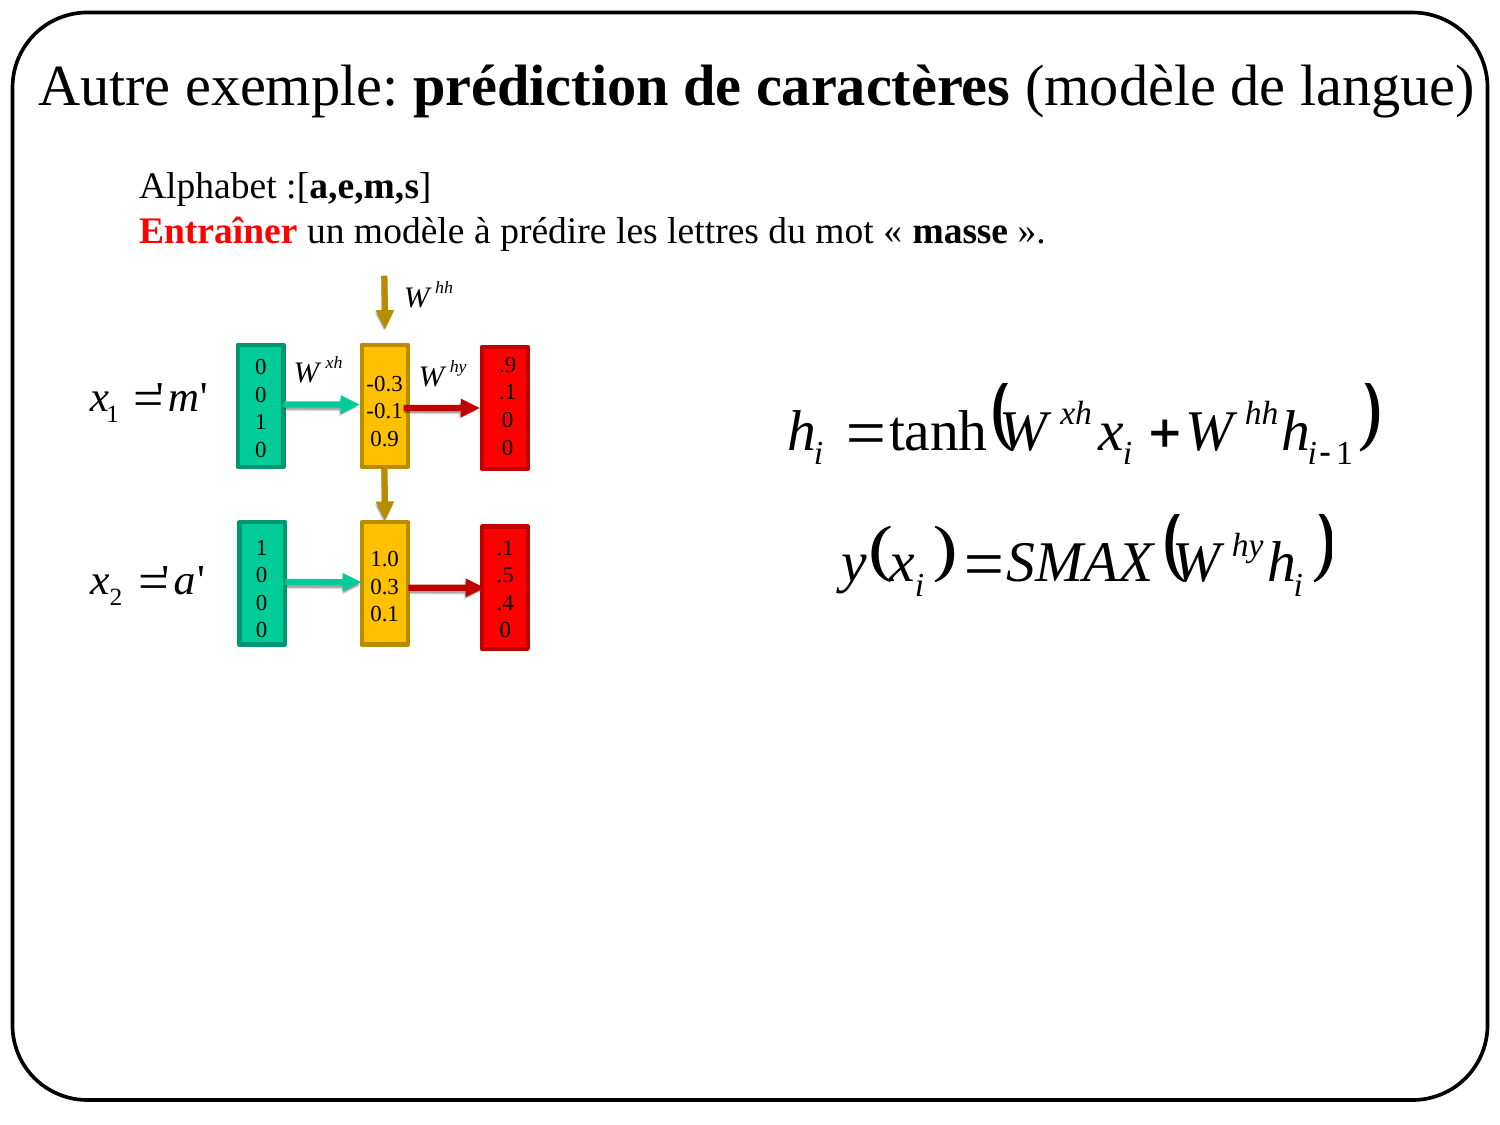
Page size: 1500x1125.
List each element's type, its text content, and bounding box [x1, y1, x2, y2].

picture [81, 368, 215, 430]
text_box .1 .5 .4 0 [481, 525, 529, 650]
picture [291, 350, 348, 390]
chart [403, 275, 461, 318]
text_box 1 0 0 0 [241, 525, 283, 650]
text_box [361, 344, 408, 361]
chart [293, 350, 351, 392]
text_box 0 0 1 0 [240, 344, 282, 470]
text_box 1.0 0.3 0.1 [355, 536, 414, 634]
picture [779, 383, 1380, 480]
text_box .9 .1 0 0 [484, 342, 532, 468]
chart [82, 369, 218, 431]
text_box [482, 346, 528, 470]
text_box -0.3 -0.1 0.9 [351, 361, 418, 459]
text_box [361, 634, 408, 645]
chart [417, 354, 475, 396]
chart [779, 384, 1381, 481]
text_box Alphabet :[a,e,m,s] Entraîner un modèle à prédire les lettres du mot « masse ». [124, 154, 1061, 259]
picture [402, 275, 459, 315]
chart [82, 552, 215, 614]
picture [827, 514, 1332, 611]
text_box Autre exemple: prédiction de caractères (modèle de langue) [23, 40, 1491, 125]
picture [416, 354, 473, 394]
picture [81, 552, 213, 613]
text_box [361, 459, 408, 468]
text_box [361, 522, 408, 536]
